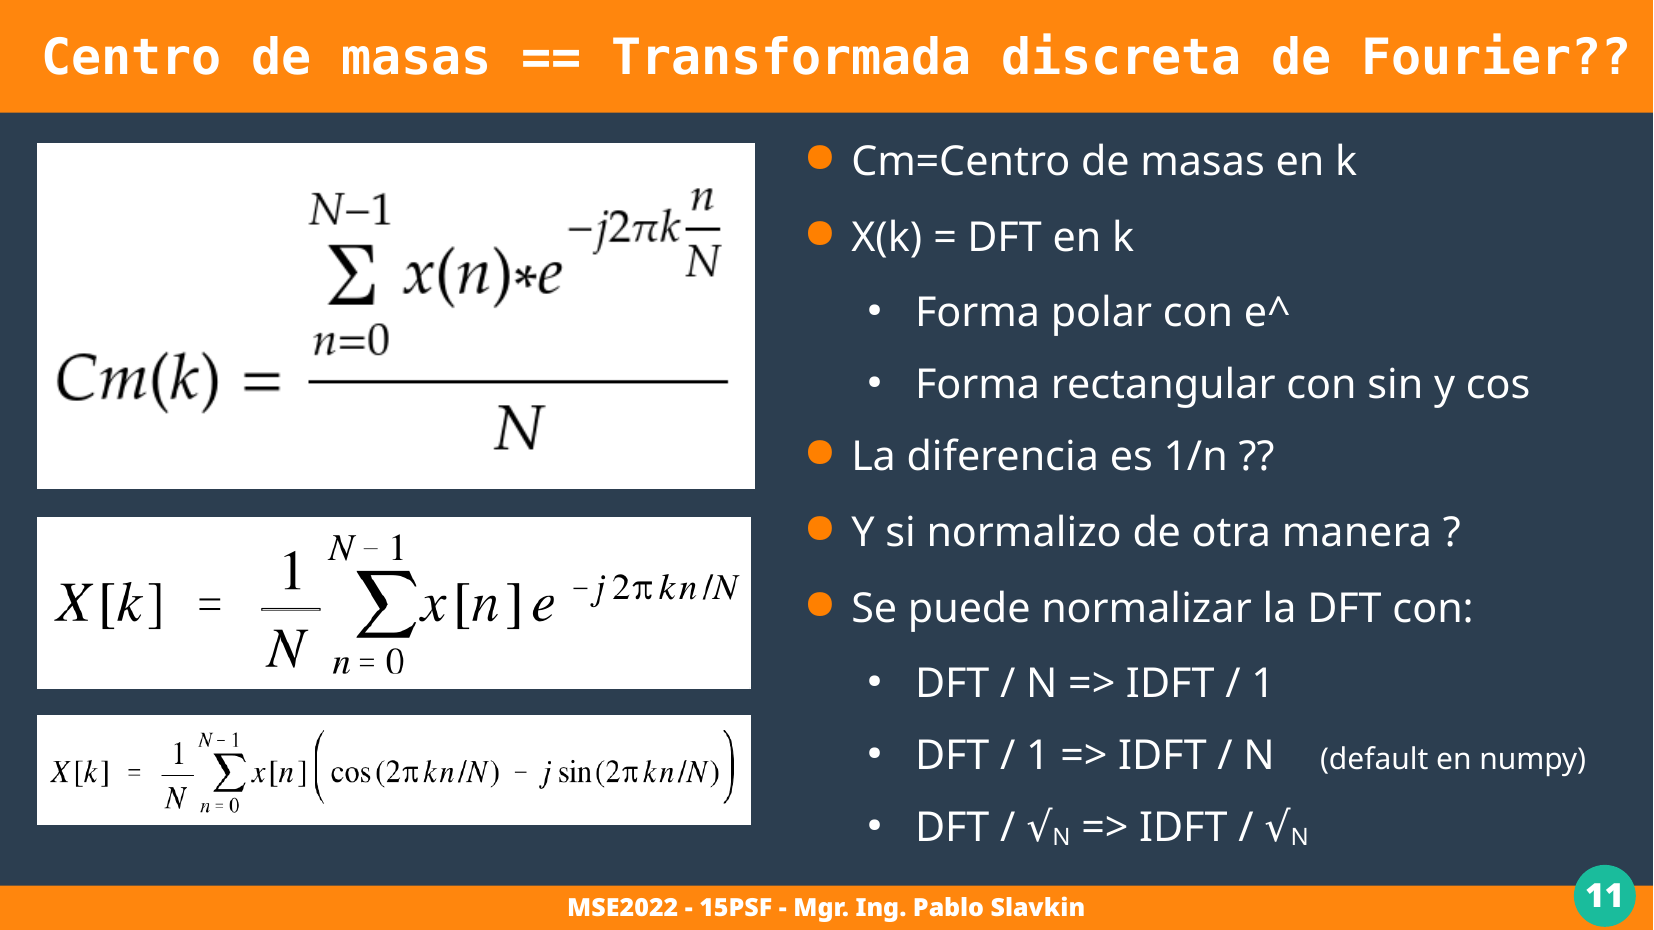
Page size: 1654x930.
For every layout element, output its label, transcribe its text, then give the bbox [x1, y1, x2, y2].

title Centro de masas == Transformada discreta de Fourier?? [41, 27, 1653, 125]
picture [37, 715, 751, 826]
picture [37, 517, 751, 689]
list Cm=Centro de masas en k X(k) = DFT en k Forma polar con e^ Forma rectangular con sin y cos La diferencia es 1/n ?? Y si normalizo de otra manera ? Se puede normalizar la DFT con: DFT / N => IDFT / 1 DFT / 1 => IDFT / N (default en numpy) DFT / √N => IDFT / √N [787, 131, 1613, 863]
picture [37, 143, 755, 489]
